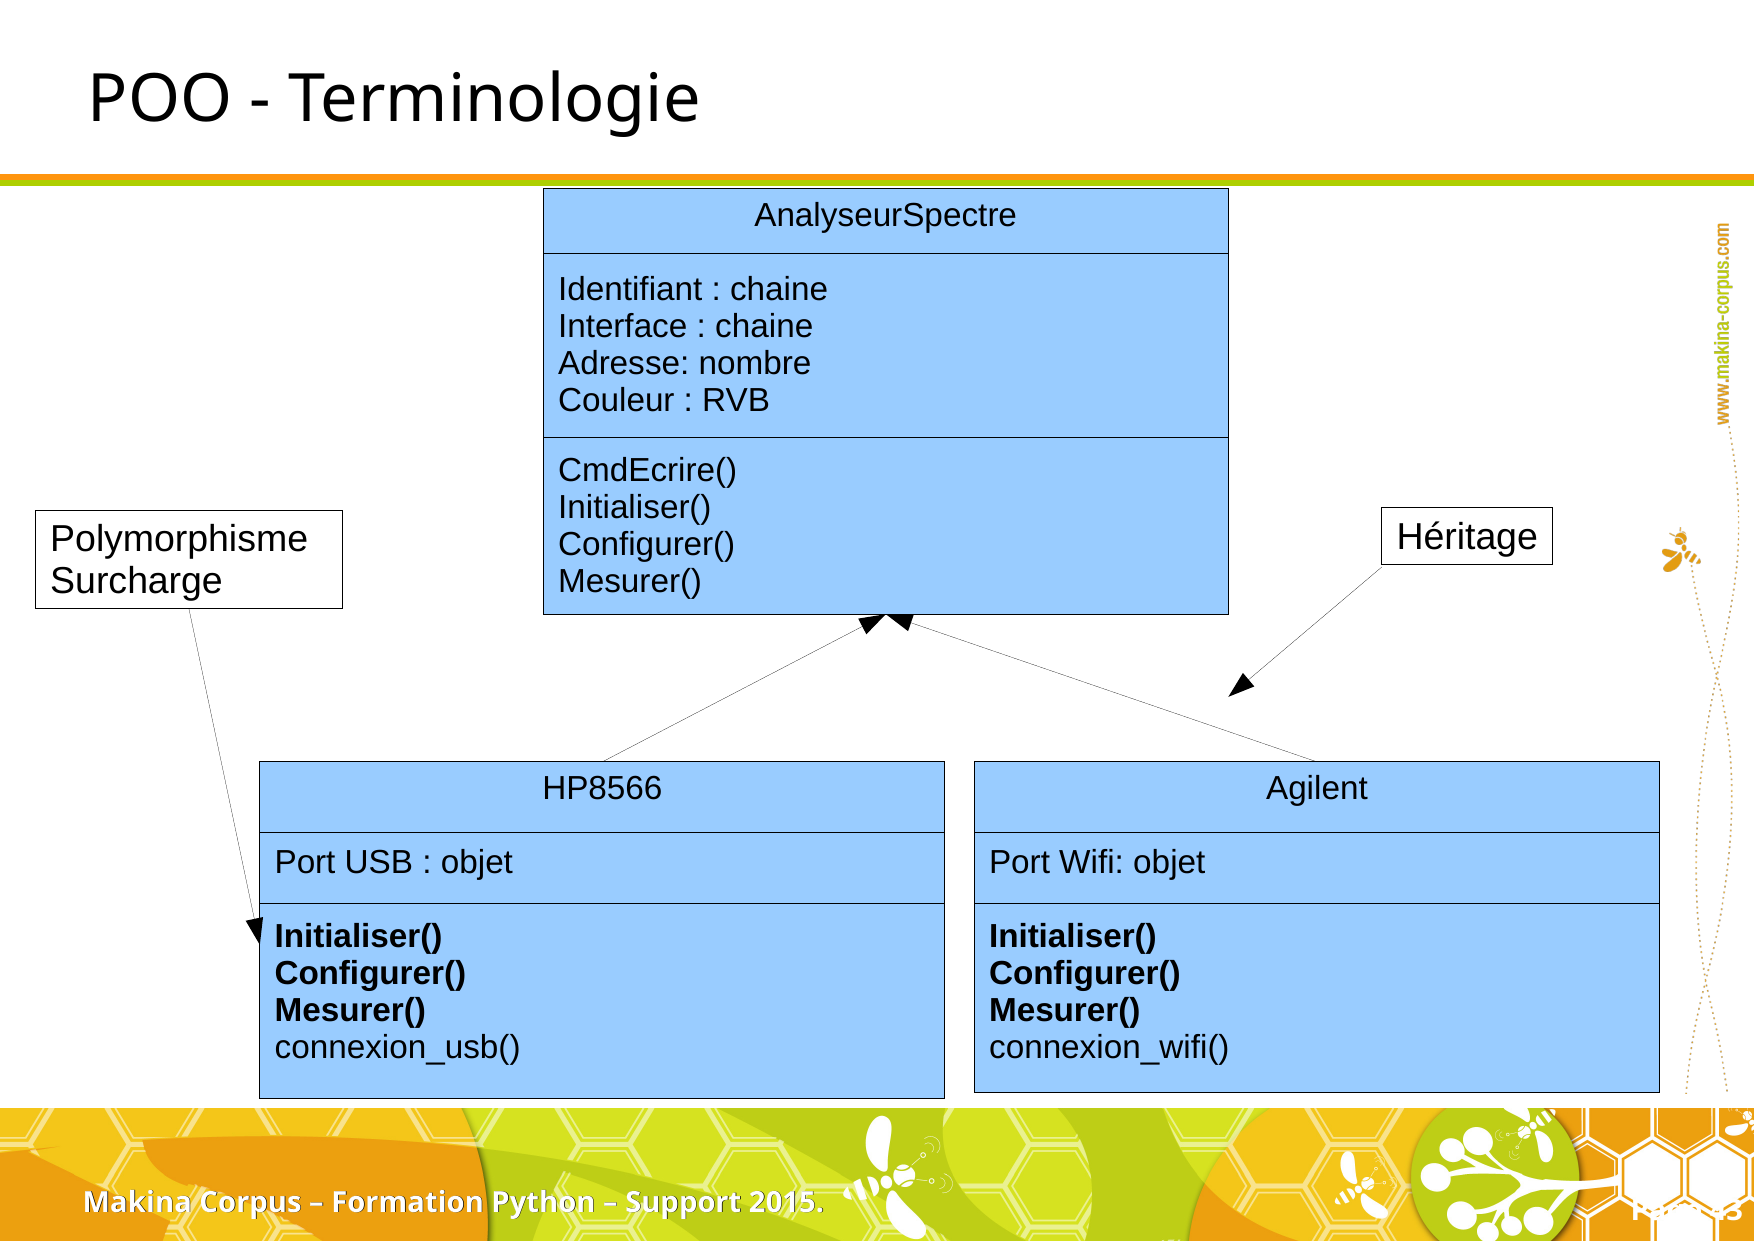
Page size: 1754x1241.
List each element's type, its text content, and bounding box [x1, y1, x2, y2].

text_box Héritage [1381, 507, 1553, 565]
text_box Agilent Port Wifi: objet Initialiser() Configurer() Mesurer() connexion_wifi() [974, 904, 1660, 1093]
picture [0, 1108, 1754, 1241]
text_box HP8566 Port USB : objet Initialiser() Configurer() Mesurer() connexion_usb() [259, 761, 945, 832]
text_box Agilent Port Wifi: objet Initialiser() Configurer() Mesurer() connexion_wifi() [974, 833, 1660, 903]
text_box Agilent Port Wifi: objet Initialiser() Configurer() Mesurer() connexion_wifi() [974, 761, 1660, 832]
text_box AnalyseurSpectre Identifiant : chaine Interface : chaine Adresse: nombre Couleur : RVB CmdEcrire() Initialiser() Configurer() Mesurer() [543, 254, 1229, 437]
text_box AnalyseurSpectre Identifiant : chaine Interface : chaine Adresse: nombre Couleur : RVB CmdEcrire() Initialiser() Configurer() Mesurer() [543, 188, 1229, 253]
text_box AnalyseurSpectre Identifiant : chaine Interface : chaine Adresse: nombre Couleur : RVB CmdEcrire() Initialiser() Configurer() Mesurer() [543, 438, 1229, 615]
title POO - Terminologie [87, 31, 1667, 160]
text_box HP8566 Port USB : objet Initialiser() Configurer() Mesurer() connexion_usb() [259, 833, 945, 903]
text_box HP8566 Port USB : objet Initialiser() Configurer() Mesurer() connexion_usb() [259, 904, 945, 1099]
picture [1639, 203, 1754, 1093]
text_box Polymorphisme Surcharge [35, 510, 343, 609]
